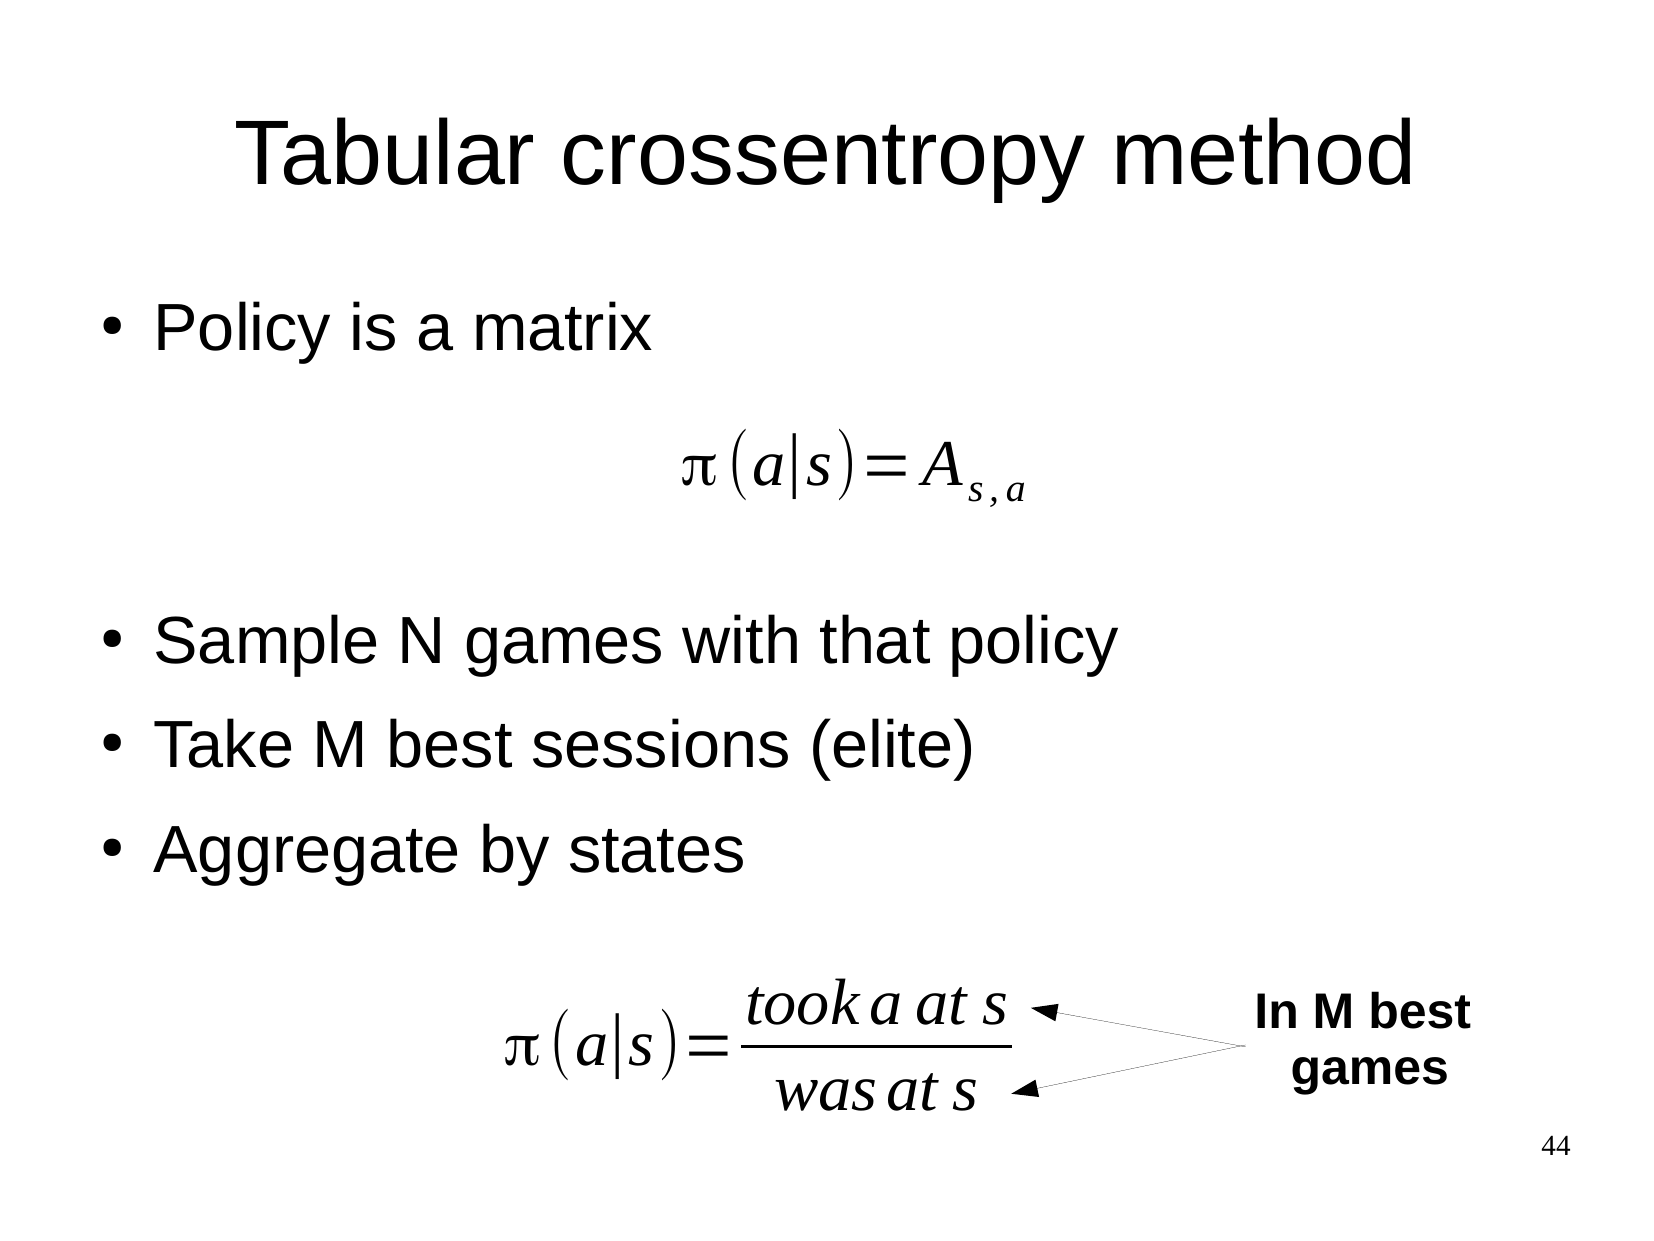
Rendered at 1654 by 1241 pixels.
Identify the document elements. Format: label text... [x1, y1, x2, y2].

chart [664, 423, 1041, 509]
title Tabular crossentropy method [82, 49, 1571, 257]
text_box In M best games [1239, 976, 1487, 1104]
list Policy is a matrix Sample N games with that policy Take M best sessions (elite) Aggregate by states [82, 290, 1571, 1010]
chart [487, 966, 1031, 1124]
